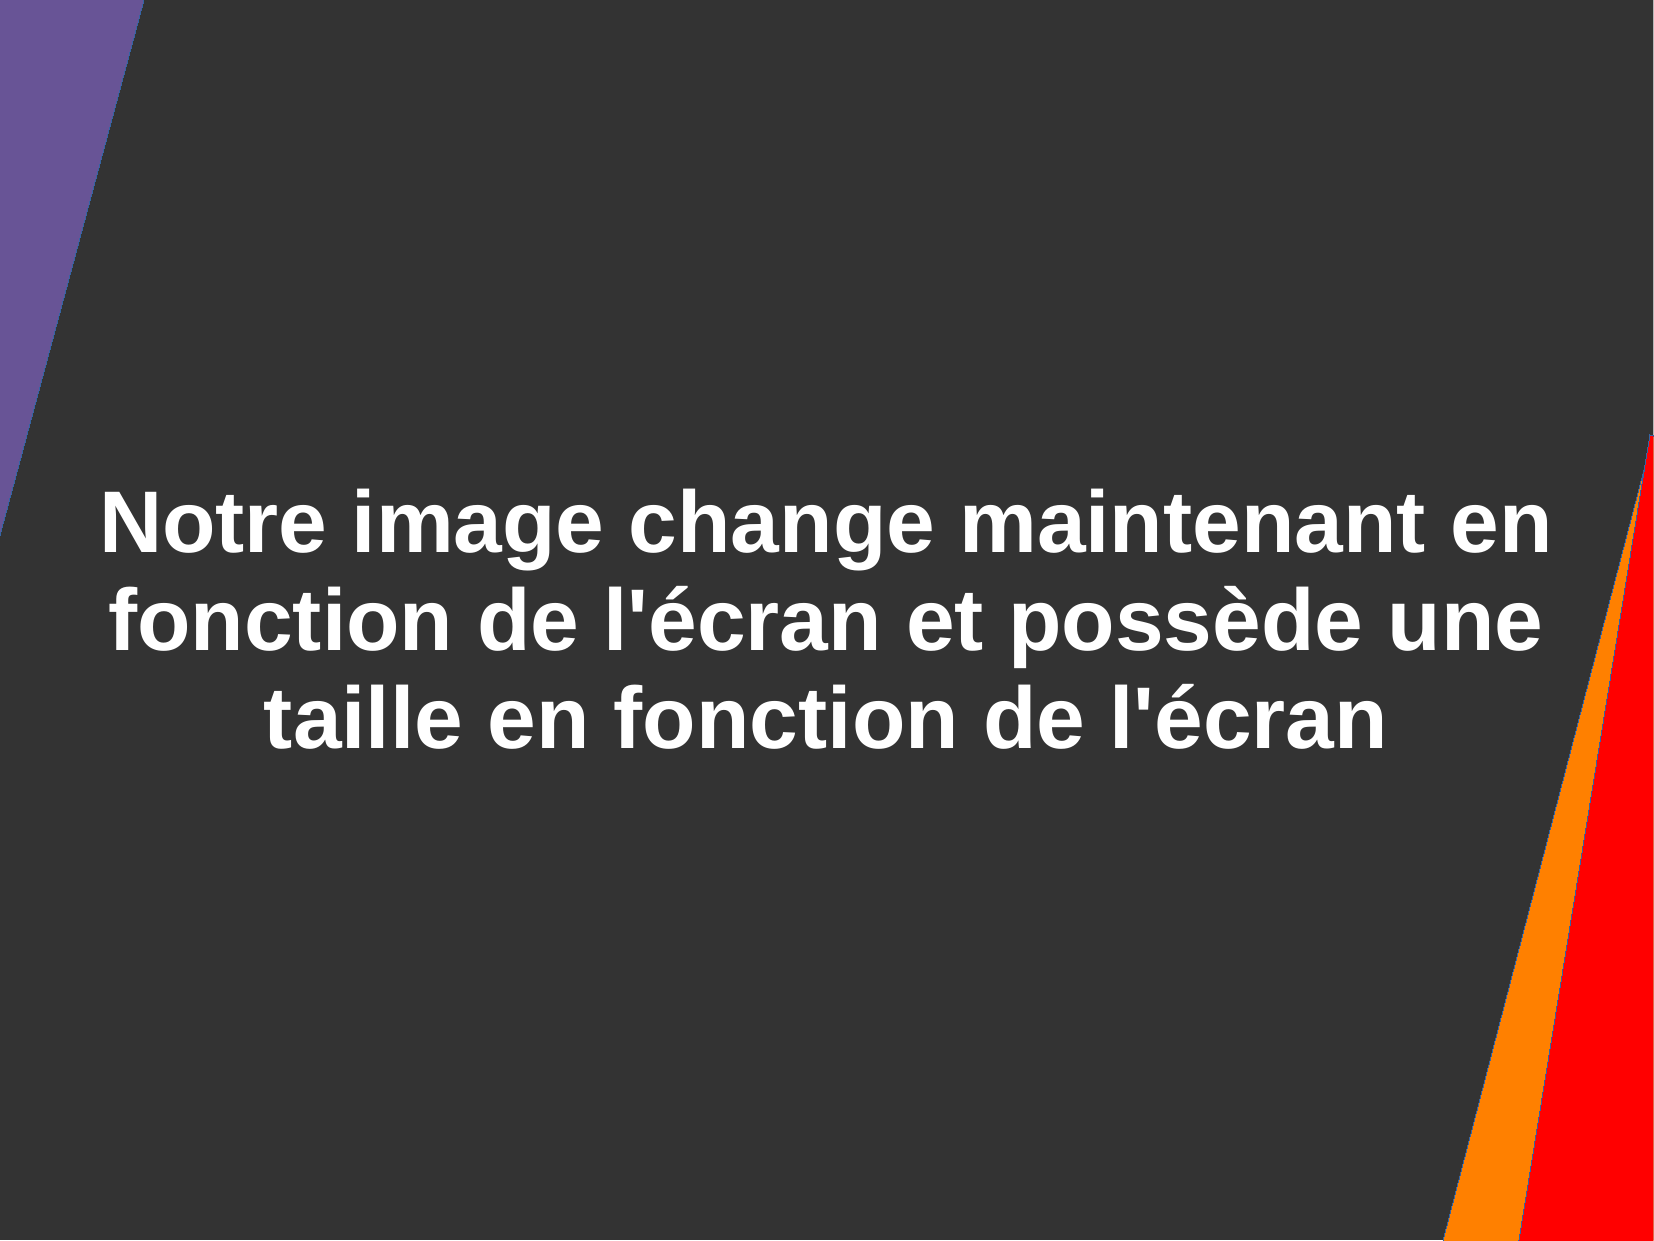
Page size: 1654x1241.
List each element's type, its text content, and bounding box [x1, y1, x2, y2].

text_box [0, 0, 144, 536]
title Notre image change maintenant en fonction de l'écran et possède une taille en fonction de l'écran [31, 473, 1622, 767]
text_box [1442, 434, 1654, 1241]
